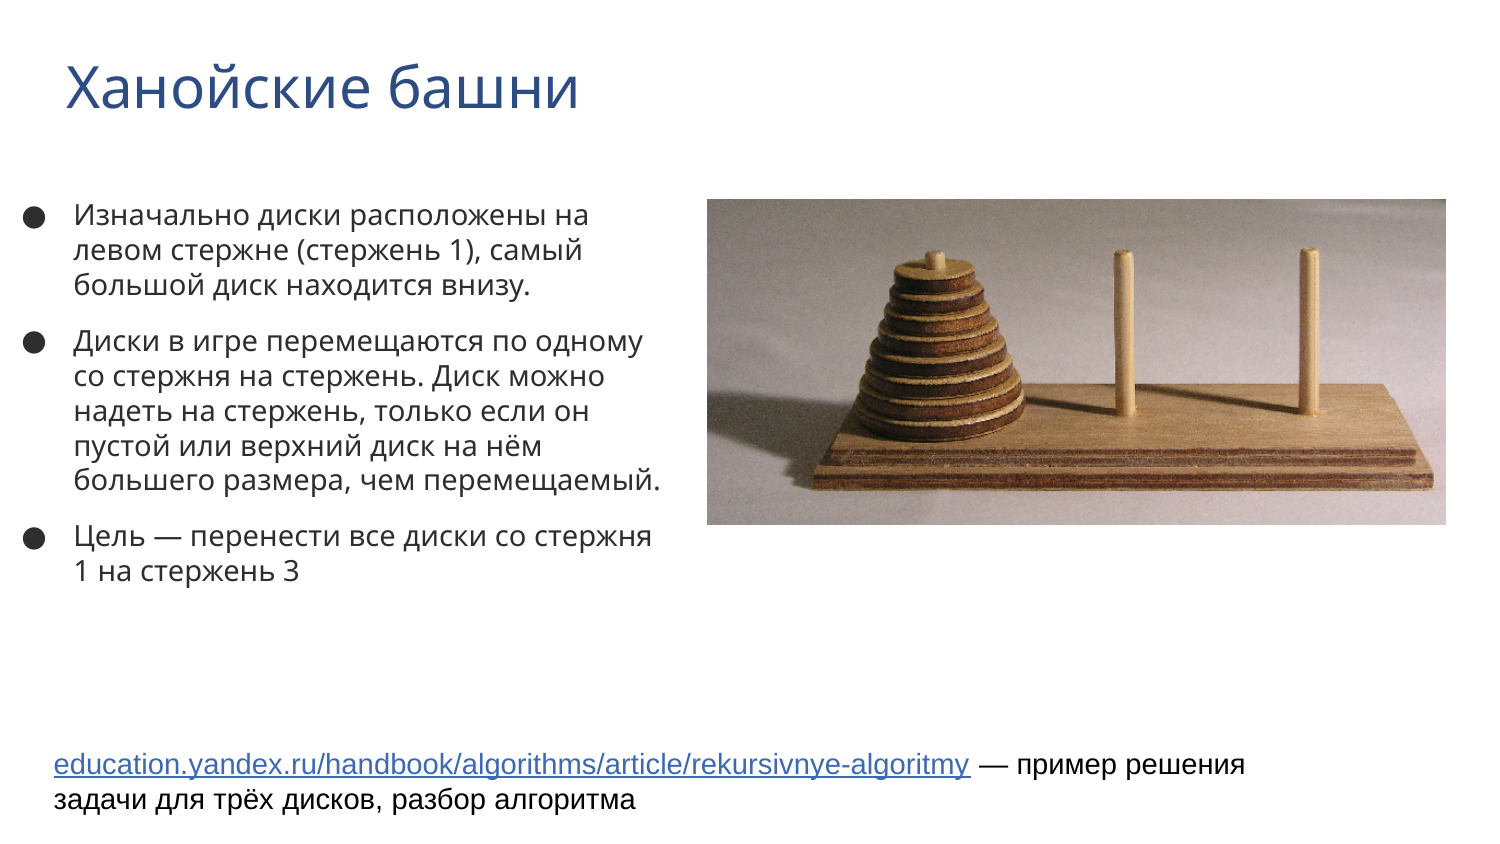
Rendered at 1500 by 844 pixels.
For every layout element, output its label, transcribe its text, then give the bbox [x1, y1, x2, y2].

text_box education.yandex.ru/handbook/algorithms/article/rekursivnye-algoritmy — пример решения задачи для трёх дисков, разбор алгоритма [38, 730, 1268, 831]
text_box Изначально диски расположены на левом стержне (стержень 1), самый большой диск находится внизу. Диски в игре перемещаются по одному со стержня на стержень. Диск можно надеть на стержень, только если он пустой или верхний диск на нём большего размера, чем перемещаемый. Цель — перенести все диски со стержня 1 на стержень 3 [0, 181, 682, 603]
picture [707, 199, 1446, 525]
title Ханойские башни [51, 35, 1449, 130]
